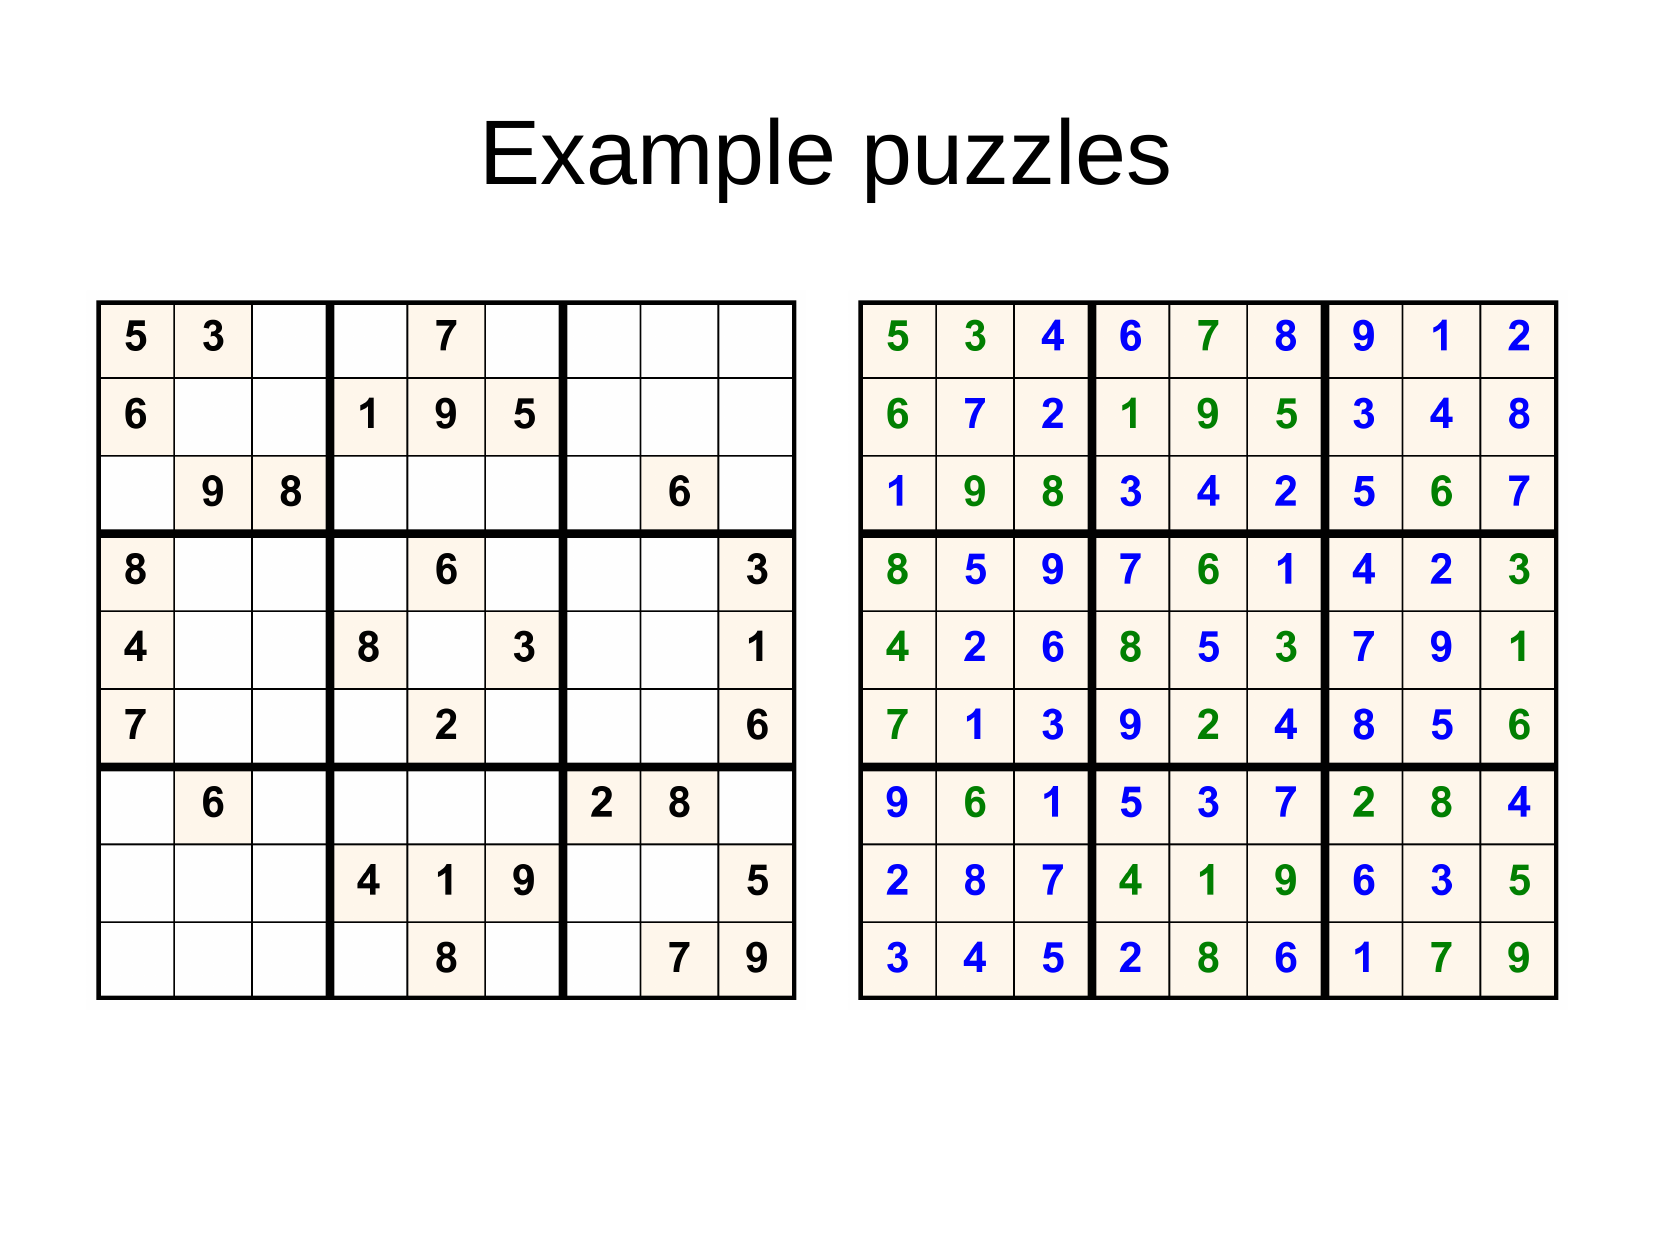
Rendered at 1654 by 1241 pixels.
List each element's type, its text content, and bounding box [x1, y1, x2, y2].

picture [86, 290, 806, 1010]
picture [848, 290, 1568, 1010]
title Example puzzles [82, 49, 1571, 257]
